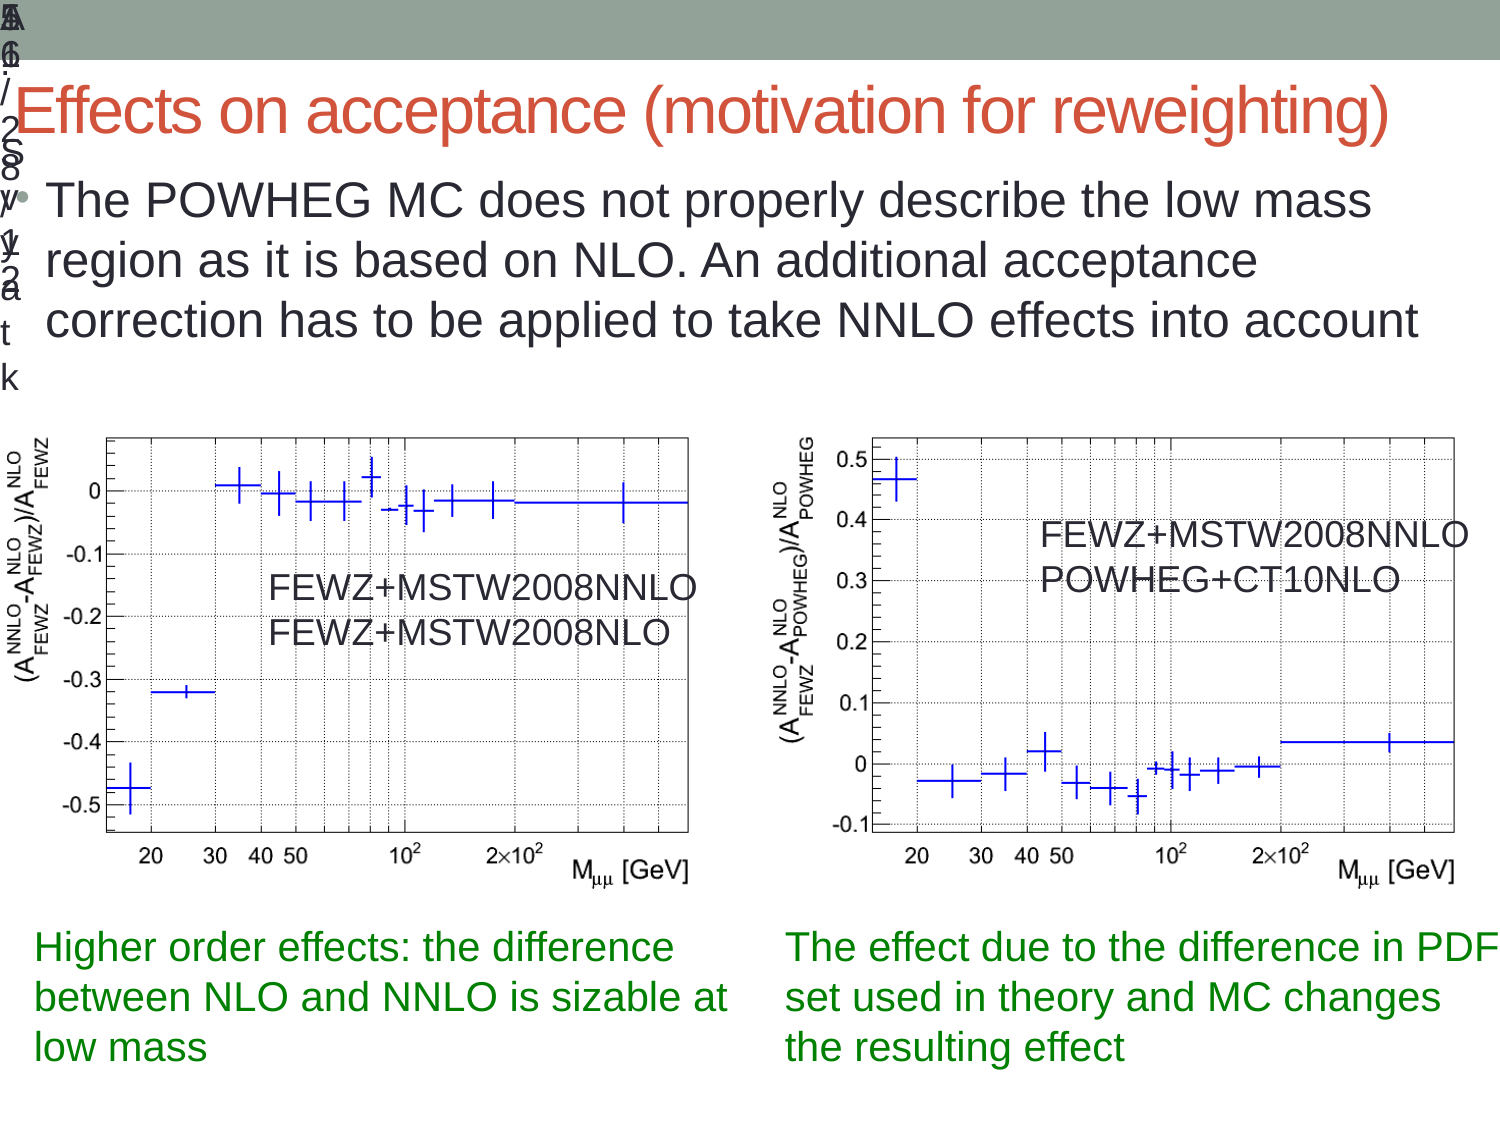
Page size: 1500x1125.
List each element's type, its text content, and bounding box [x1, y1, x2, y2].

text_box Higher order effects: the difference between NLO and NNLO is sizable at low mass [19, 912, 755, 1078]
title Effects on acceptance (motivation for reweighting) [0, 25, 1500, 159]
text_box FEWZ+MSTW2008NNLO FEWZ+MSTW2008NLO [253, 555, 747, 661]
picture [766, 414, 1475, 895]
text_box FEWZ+MSTW2008NNLO POWHEG+CT10NLO [1025, 502, 1500, 608]
picture [0, 414, 709, 895]
list The POWHEG MC does not properly describe the low mass region as it is based on NLO. An additional acceptance correction has to be applied to take NNLO effects into account [0, 159, 1500, 1125]
text_box The effect due to the difference in PDF set used in theory and MC changes the resulting effect [769, 912, 1500, 1078]
